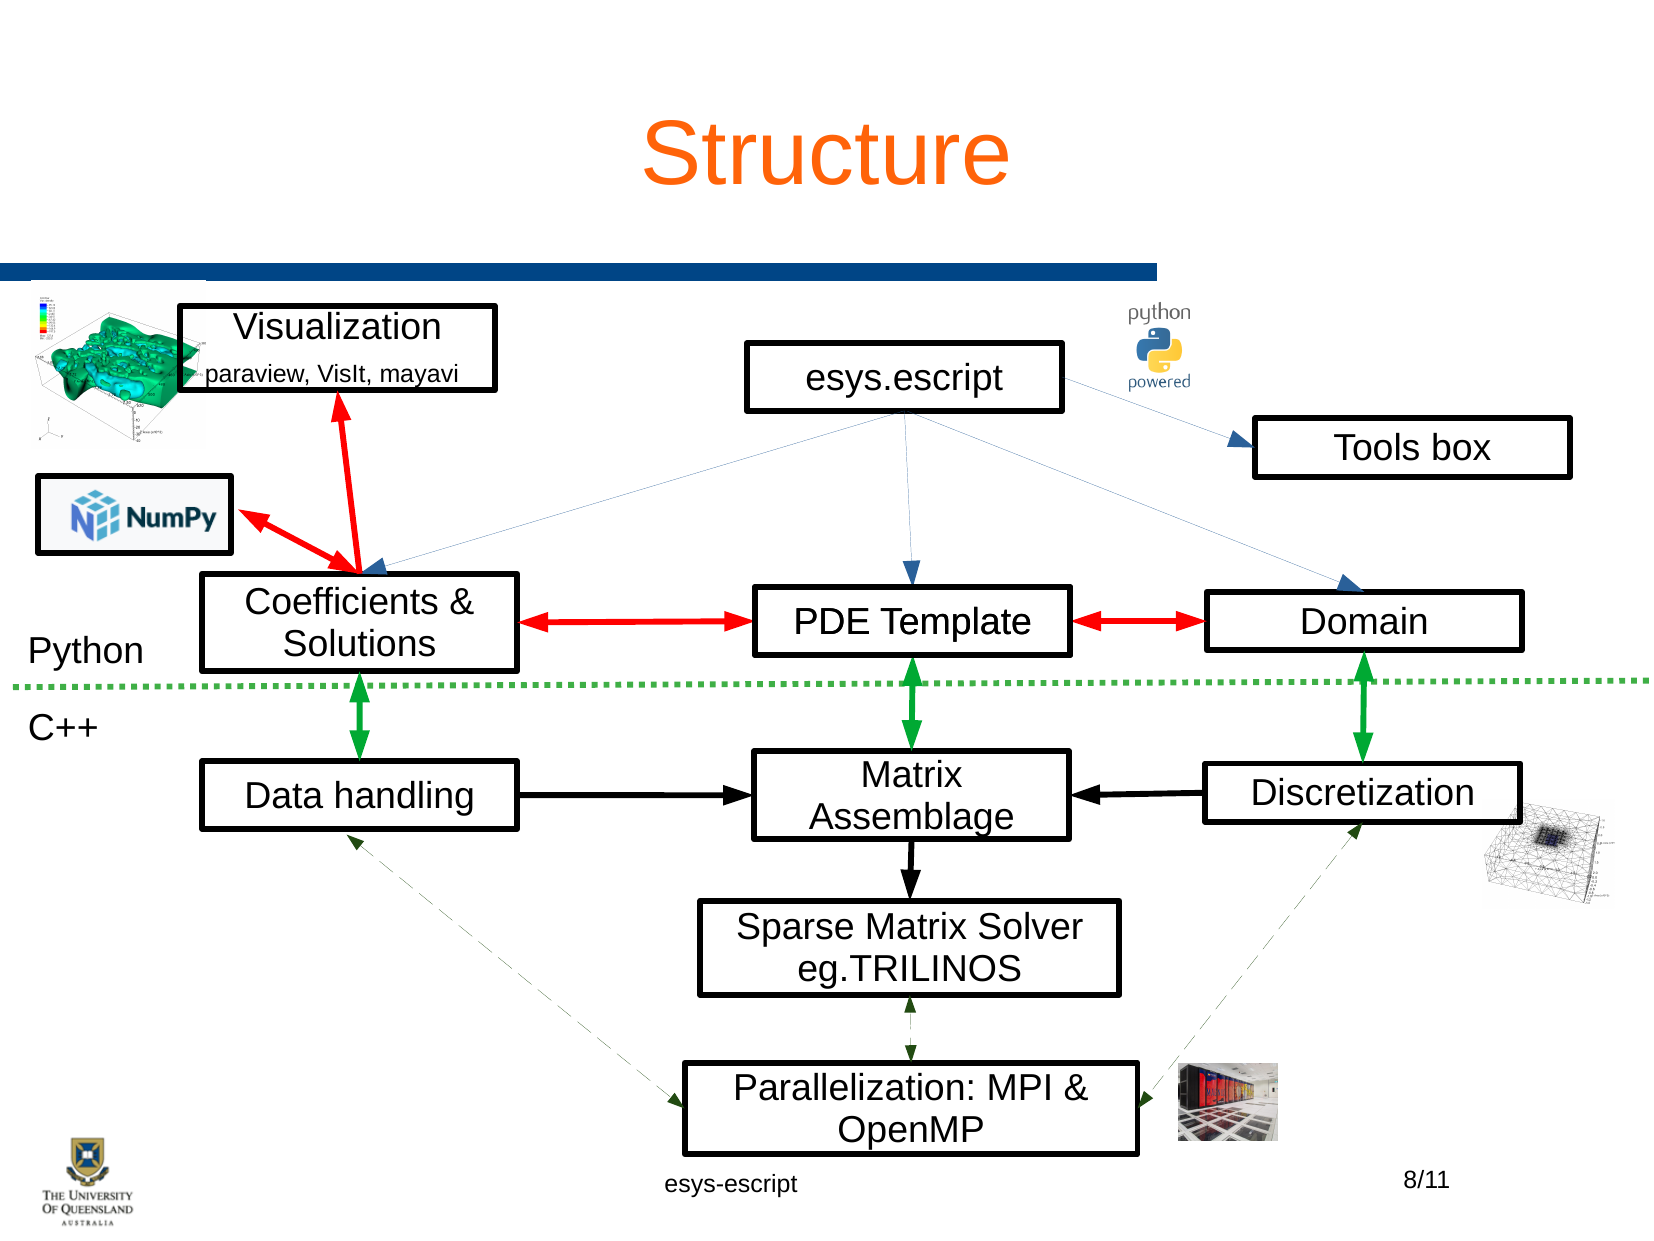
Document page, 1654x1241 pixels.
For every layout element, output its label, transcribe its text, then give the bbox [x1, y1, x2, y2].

picture [1178, 1063, 1278, 1141]
title Structure [82, 49, 1571, 257]
picture [1482, 799, 1615, 909]
text_box Matrix Assemblage [754, 751, 1070, 840]
text_box Parallelization: MPI & OpenMP [684, 1062, 1138, 1155]
text_box Python [12, 622, 160, 679]
text_box Coefficients & Solutions [202, 573, 518, 672]
picture [31, 280, 206, 449]
text_box C++ [13, 698, 114, 756]
text_box PDE Template [755, 587, 1071, 655]
text_box Tools box [1254, 418, 1570, 477]
picture [1121, 298, 1197, 396]
text_box Data handling [202, 761, 518, 829]
text_box Visualization paraview, VisIt, mayavi [179, 305, 495, 391]
text_box Discretization [1205, 763, 1521, 822]
text_box Domain [1206, 591, 1522, 651]
picture [35, 1133, 142, 1235]
text_box Sparse Matrix Solver eg.TRILINOS [700, 900, 1120, 995]
picture [41, 479, 228, 551]
text_box esys.escript [746, 343, 1062, 411]
